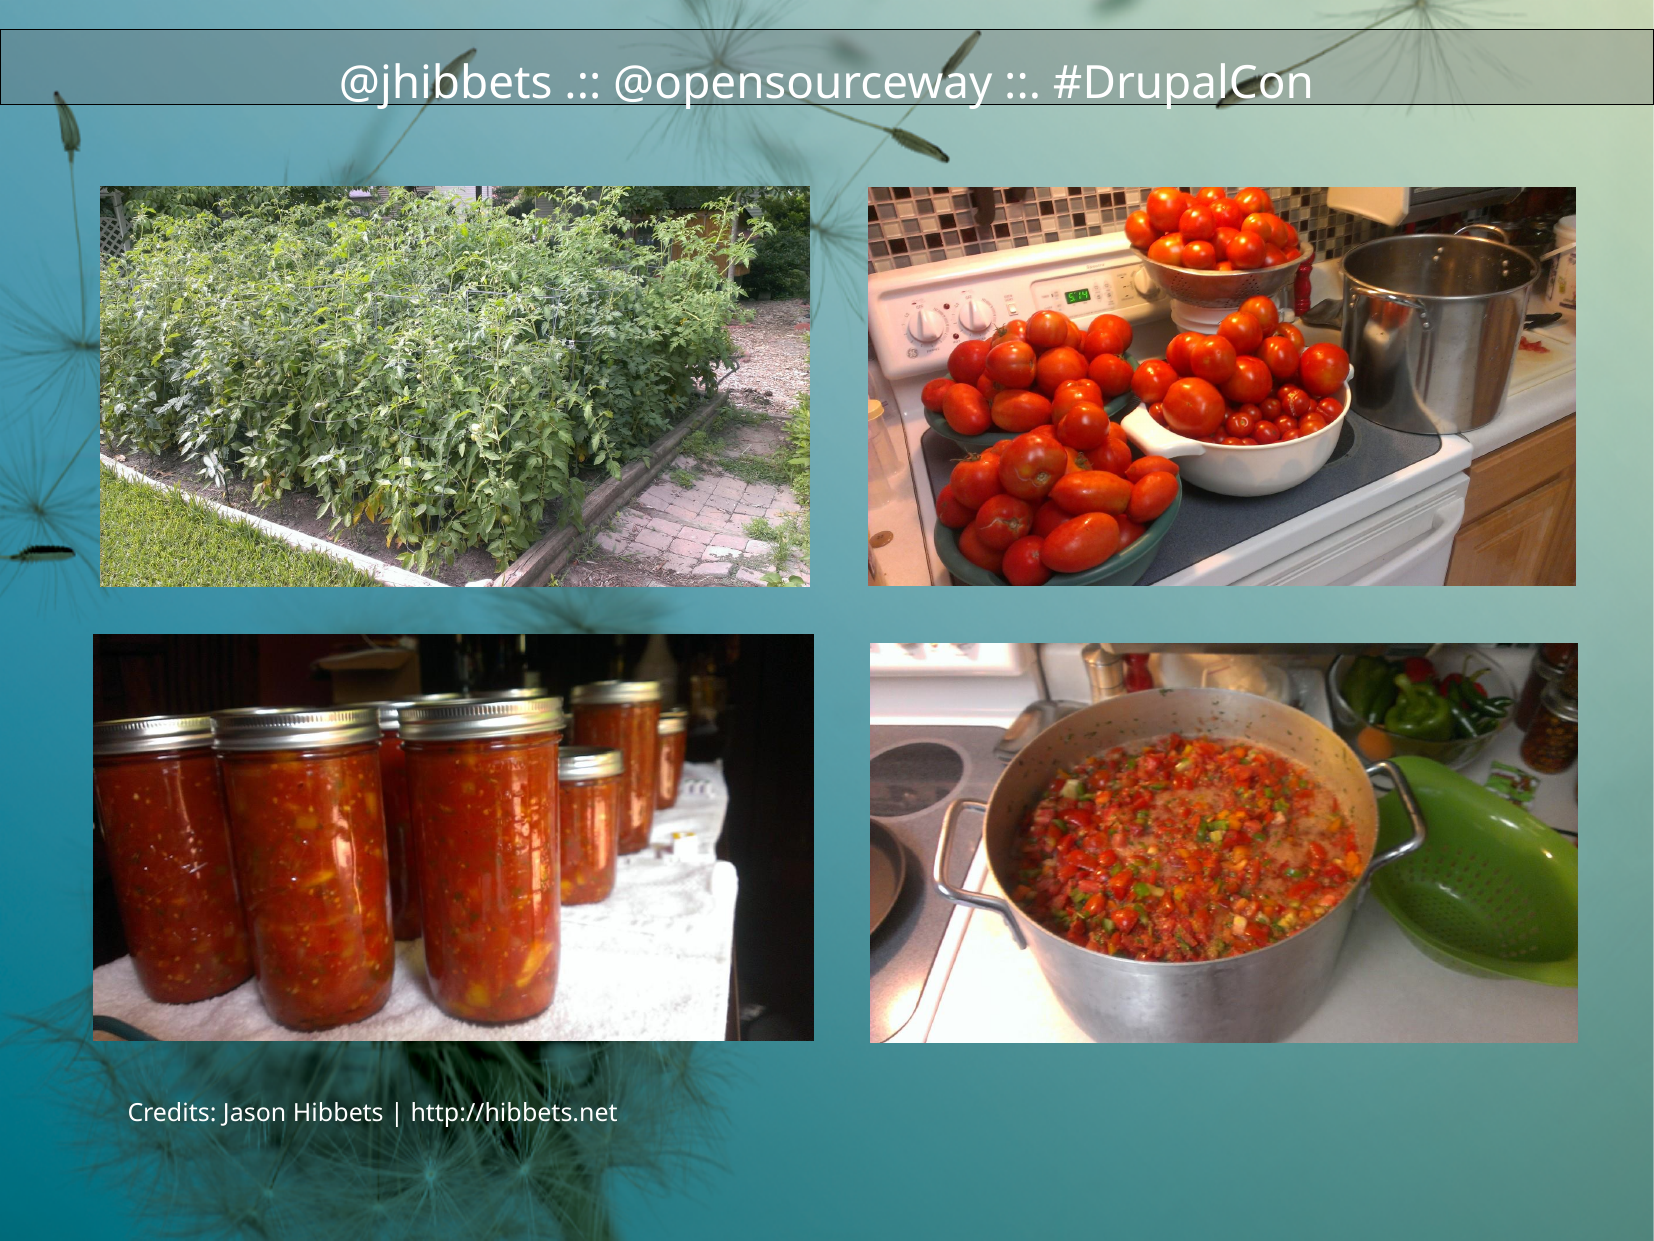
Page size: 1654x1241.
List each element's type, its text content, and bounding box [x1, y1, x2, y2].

picture [0, 105, 1654, 1241]
picture [0, 0, 1654, 29]
text_box Credits: Jason Hibbets | http://hibbets.net [112, 1087, 633, 1128]
